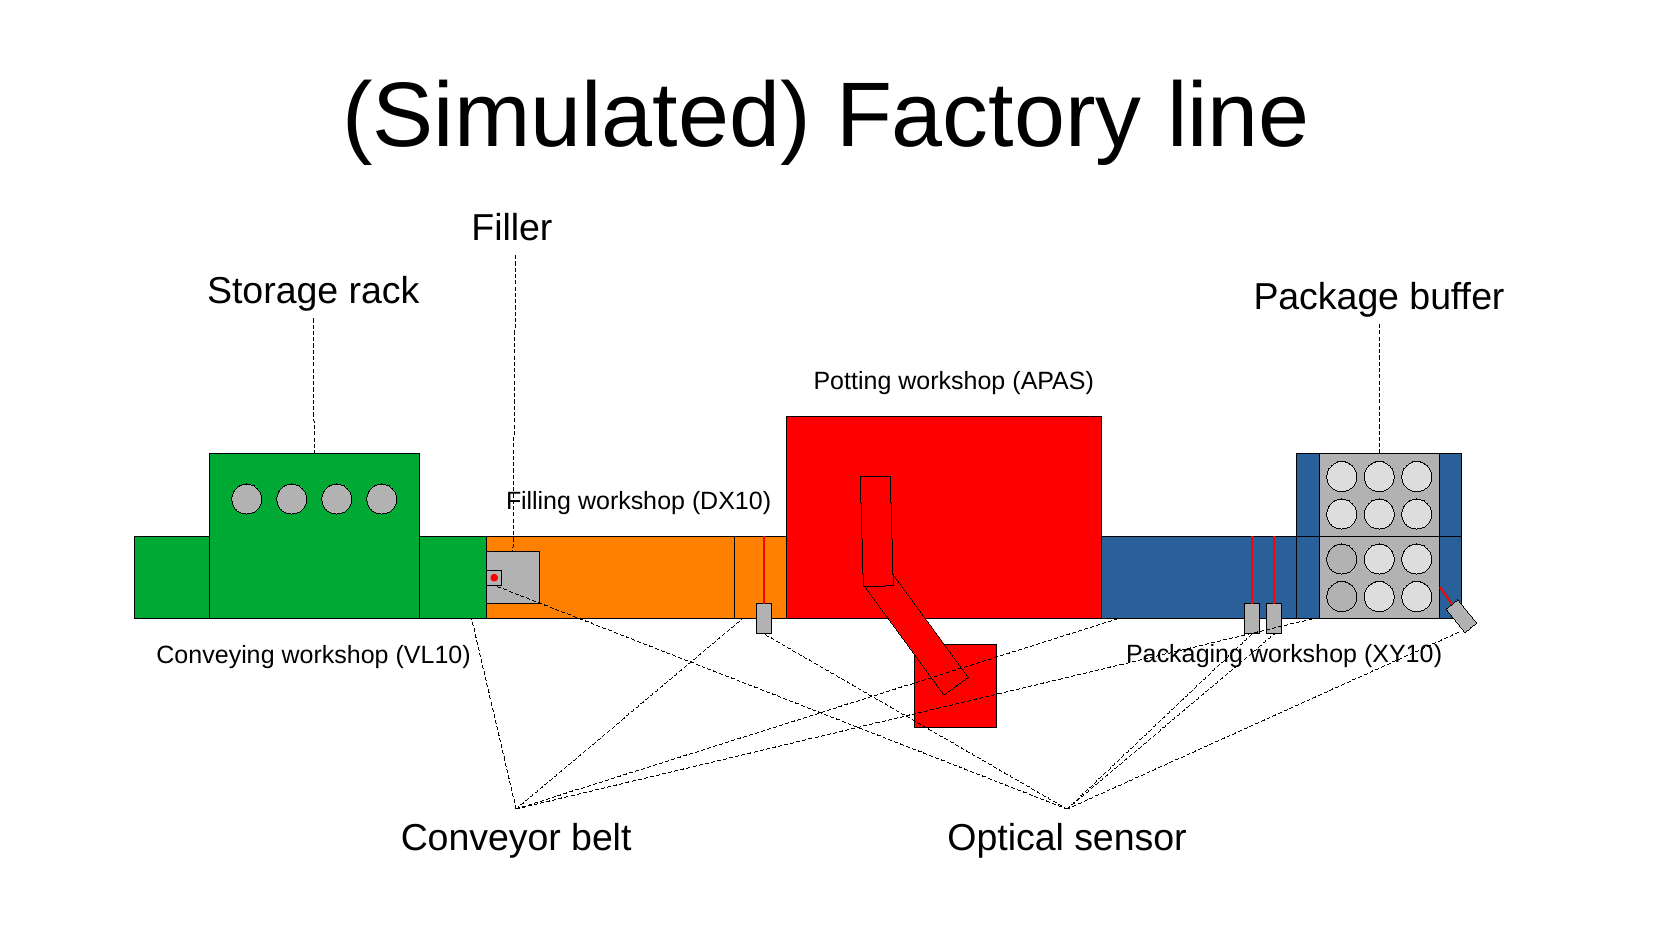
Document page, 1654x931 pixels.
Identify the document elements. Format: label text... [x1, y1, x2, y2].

text_box Filler [456, 198, 575, 256]
text_box Potting workshop (APAS) [798, 359, 1110, 403]
text_box Packaging workshop (XY10) [1111, 632, 1458, 676]
text_box Storage rack [192, 262, 435, 319]
title (Simulated) Factory line [82, 37, 1571, 193]
text_box Filling workshop (DX10) [491, 479, 787, 523]
text_box Conveyor belt [385, 808, 647, 866]
text_box [134, 416, 1477, 728]
text_box Conveying workshop (VL10) [141, 632, 487, 676]
text_box Package buffer [1238, 267, 1520, 325]
text_box Optical sensor [932, 808, 1202, 866]
